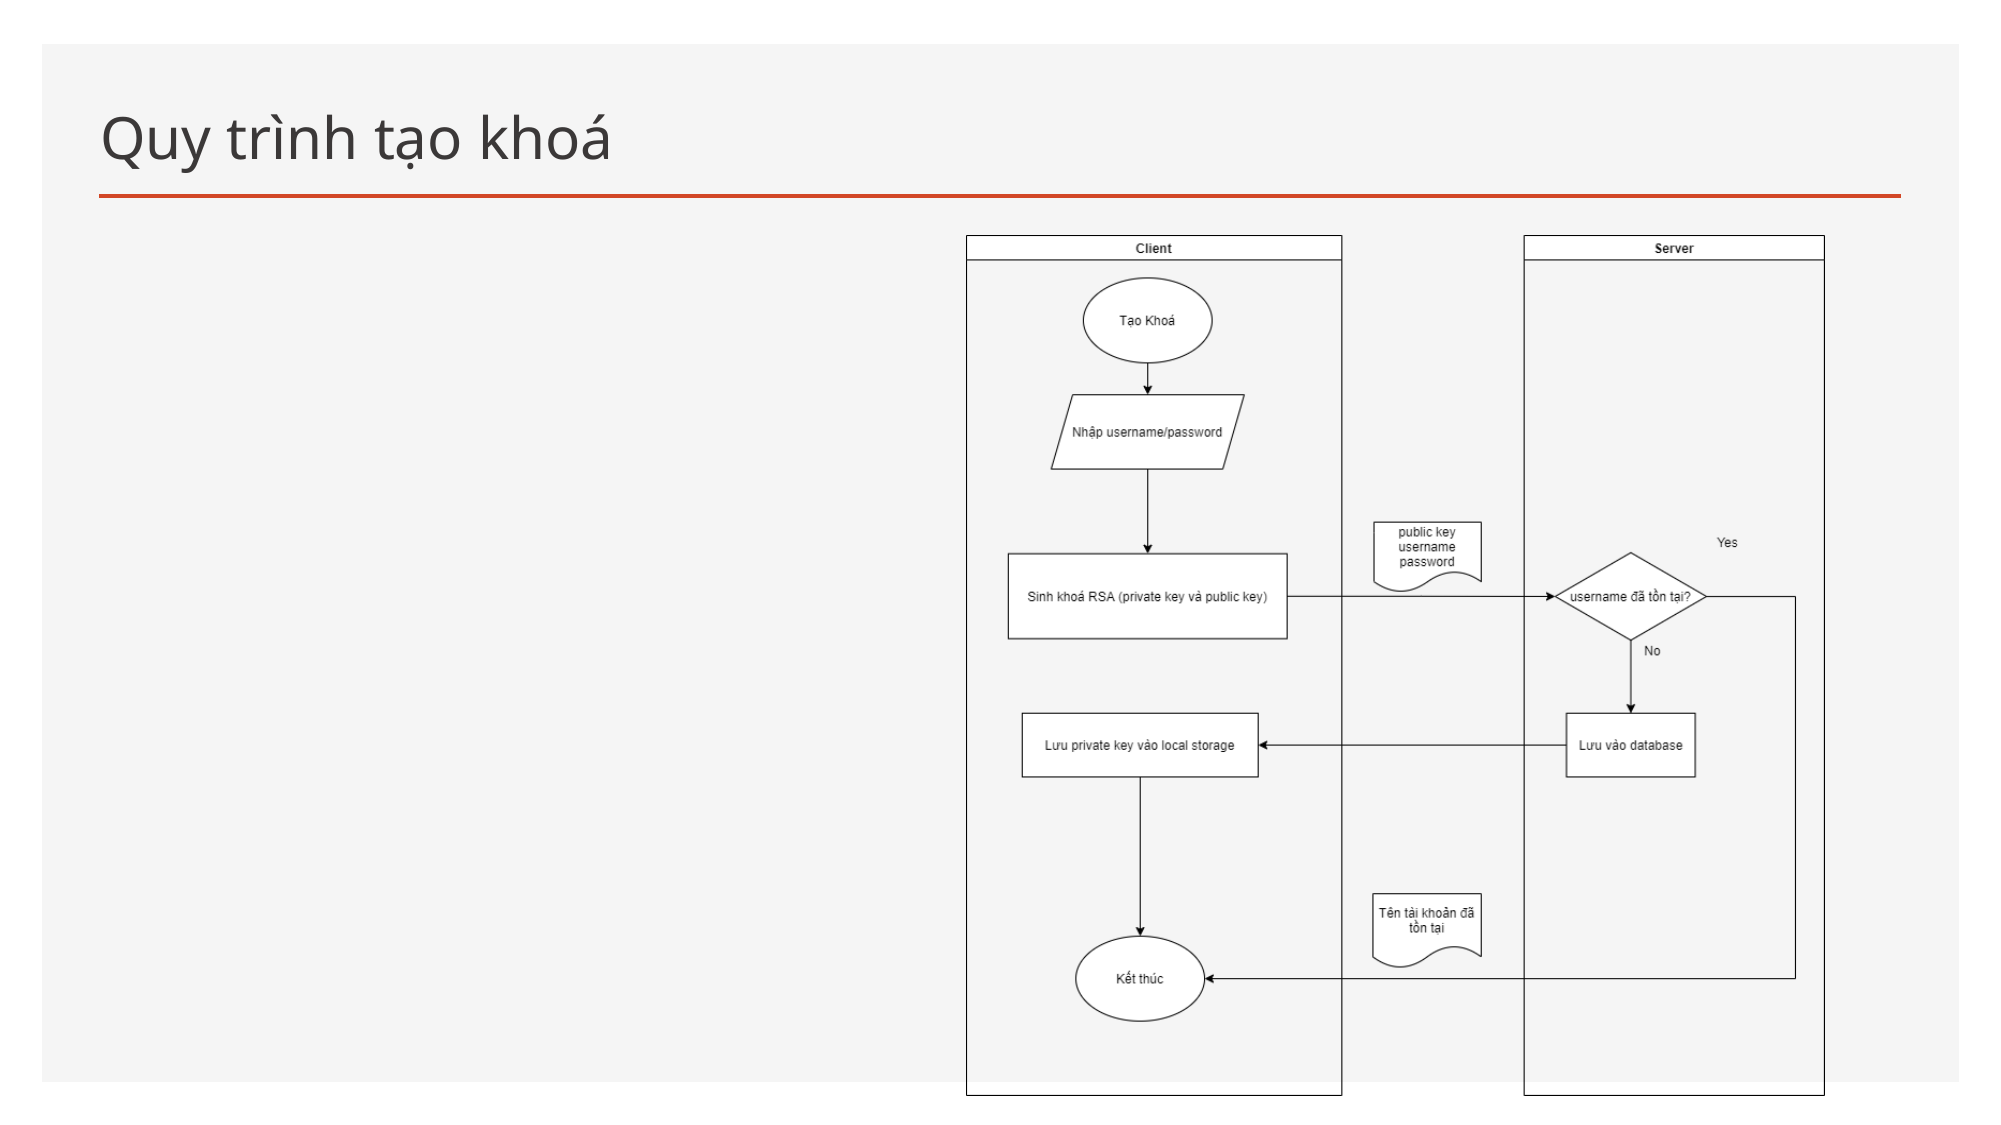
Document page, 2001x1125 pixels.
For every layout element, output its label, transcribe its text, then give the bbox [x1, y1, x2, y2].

picture [966, 235, 1825, 1096]
title Quy trình tạo khoá [85, 73, 1214, 179]
